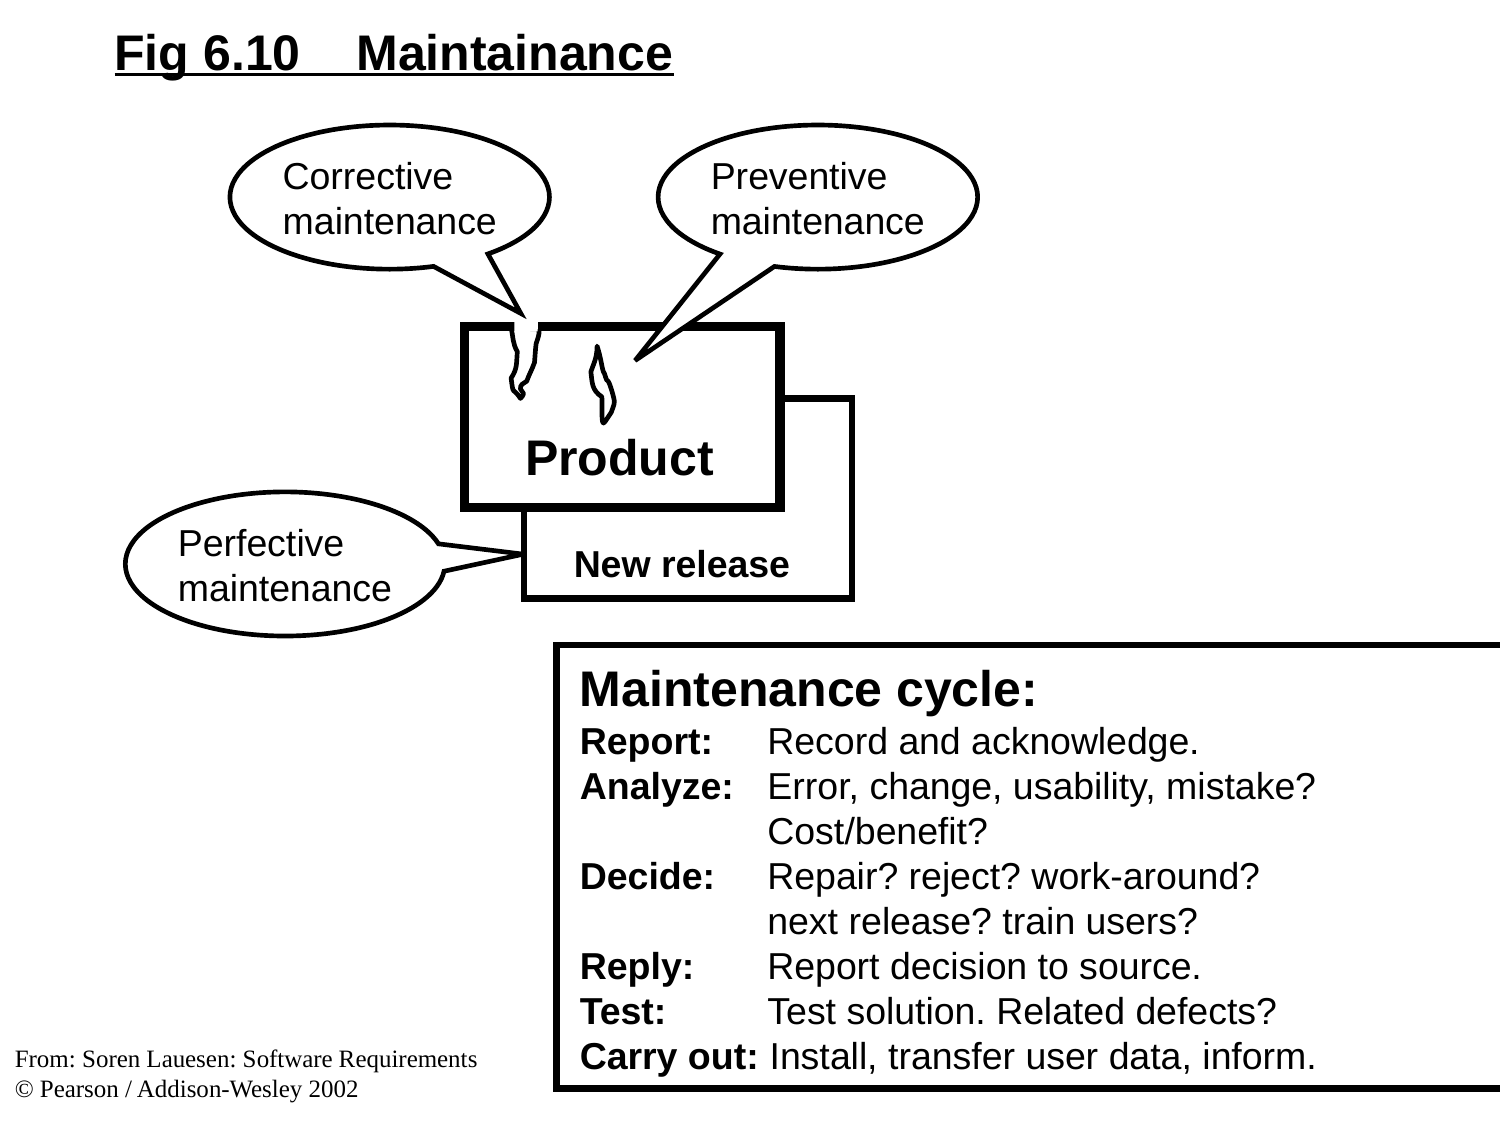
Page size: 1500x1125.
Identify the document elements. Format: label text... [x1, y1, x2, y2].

text_box Maintenance cycle: Report: Record and acknowledge. Analyze: Error, change, usability, mistake? Cost/benefit? Decide: Repair? reject? work-around? next release? train users? Reply: Report decision to source. Test: Test solution. Related defects? Carry out: Install, transfer user data, inform. [556, 644, 1500, 1089]
text_box Perfective maintenance [125, 491, 524, 637]
text_box Corrective maintenance [229, 125, 550, 314]
text_box [514, 332, 536, 390]
text_box Preventive maintenance [635, 125, 978, 361]
text_box From: Soren Lauesen: Software Requirements © Pearson / Addison-Wesley 2002 [0, 1034, 538, 1110]
text_box [464, 326, 852, 599]
text_box Product [519, 419, 720, 492]
text_box Fig 6.10 Maintainance [99, 12, 1085, 88]
text_box New release [567, 534, 797, 591]
